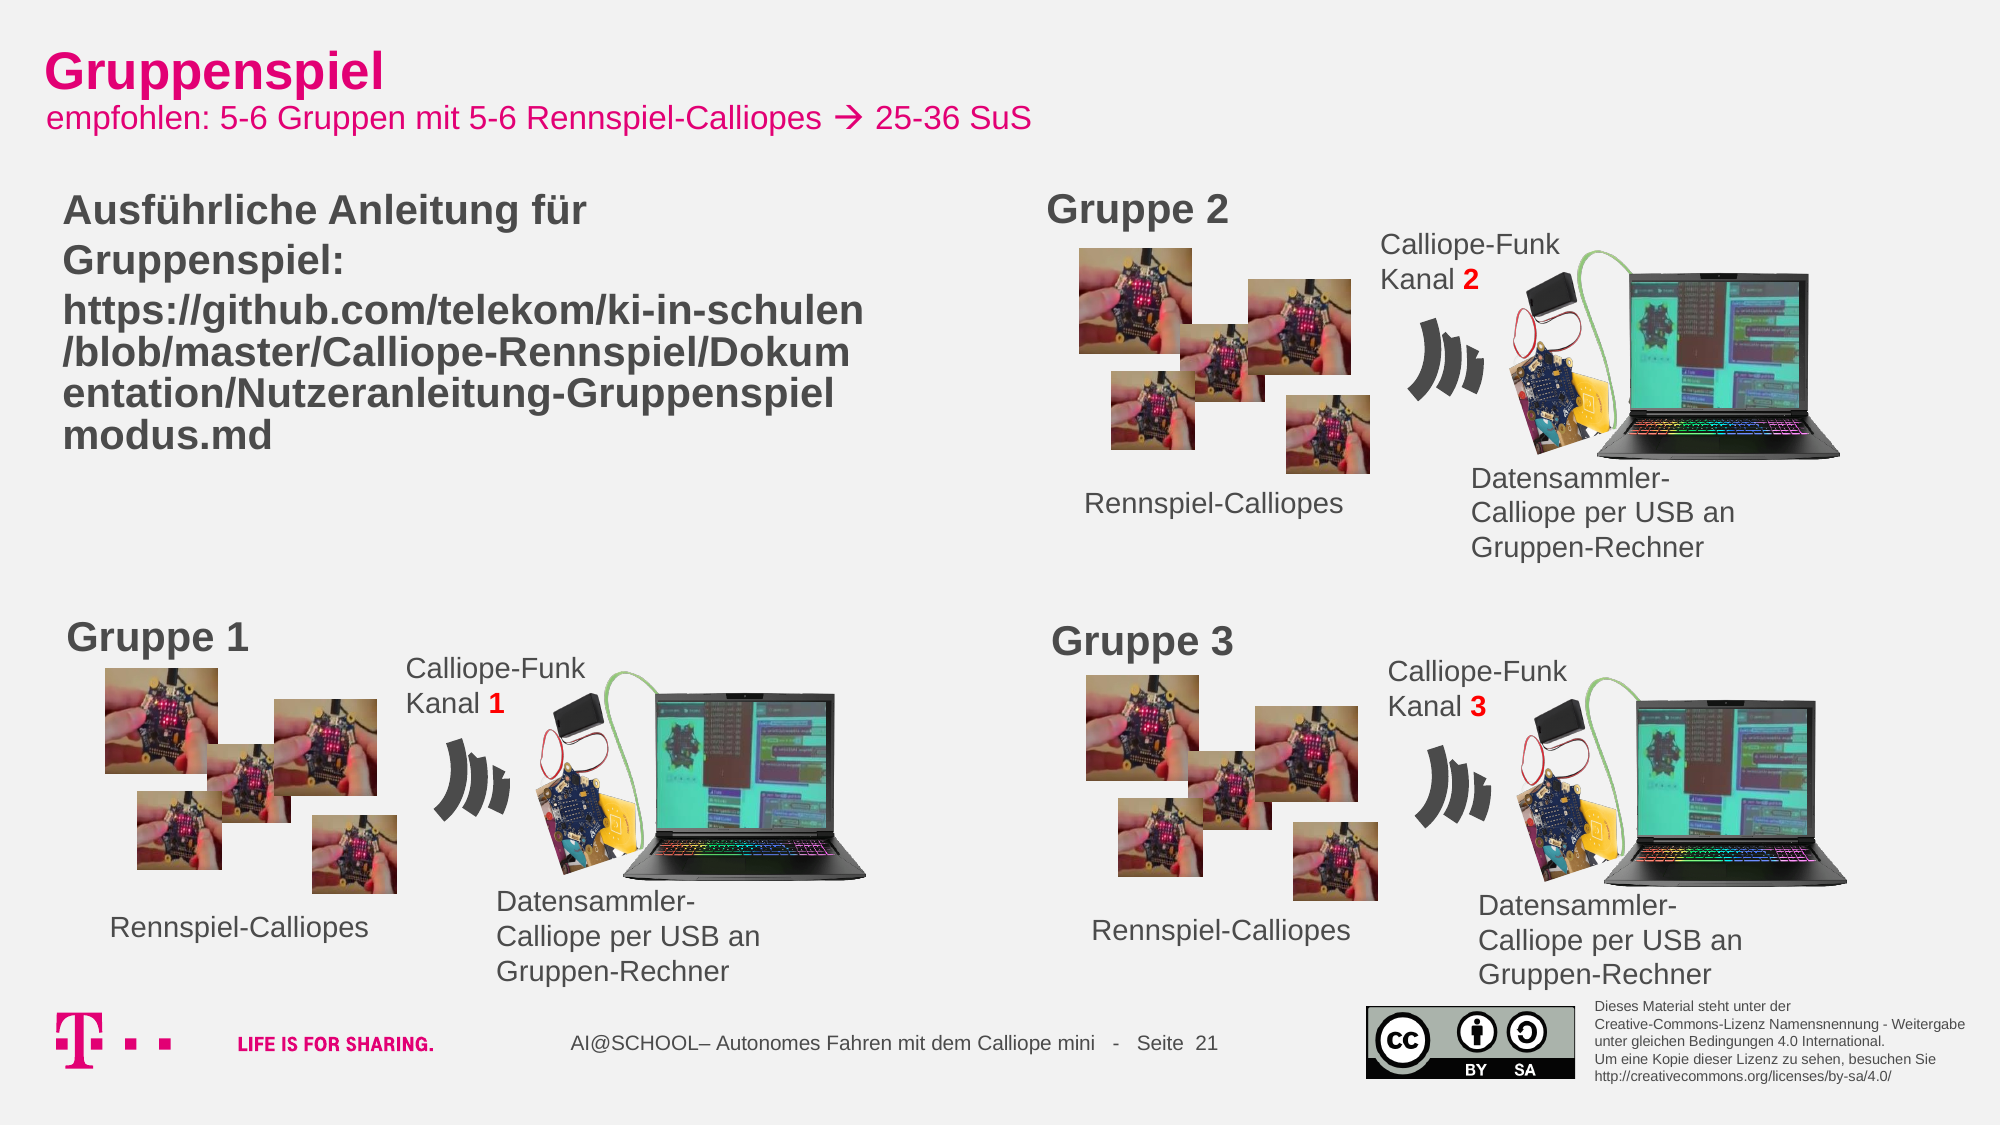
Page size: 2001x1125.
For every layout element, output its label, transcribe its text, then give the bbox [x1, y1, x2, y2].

text_box Gruppenspiel empfohlen: 5-6 Gruppen mit 5-6 Rennspiel-Calliopes  25-36 SuS [0, 43, 1888, 132]
text_box Calliope-Funk Kanal 2 [1368, 219, 1603, 319]
text_box Gruppe 2 [1034, 175, 1337, 242]
text_box Calliope-Funk Kanal 3 [1375, 646, 1610, 746]
picture [1086, 675, 1358, 877]
text_box Gruppe 3 [1039, 607, 1342, 674]
picture [1293, 822, 1378, 901]
picture [1286, 395, 1370, 474]
picture [1492, 238, 1841, 452]
text_box Datensammler- Calliope per USB an Gruppen-Rechner [484, 876, 880, 964]
text_box Rennspiel-Calliopes [1072, 478, 1375, 545]
text_box Ausführliche Anleitung für Gruppenspiel: https://github.com/telekom/ki-in-schulen/blob/master/Calliope-Rennspiel/Dokumentation/Nutzeranleitung-Gruppenspielmodus.md [50, 176, 884, 393]
text_box Rennspiel-Calliopes [1079, 905, 1382, 972]
text_box Datensammler- Calliope per USB an Gruppen-Rechner [1459, 452, 1854, 540]
picture [520, 659, 868, 876]
picture [1079, 248, 1351, 450]
text_box Gruppe 1 [54, 603, 357, 670]
picture [1499, 666, 1849, 880]
text_box Calliope-Funk Kanal 1 [393, 643, 628, 743]
picture [105, 670, 377, 870]
text_box Rennspiel-Calliopes [97, 902, 400, 968]
picture [312, 815, 397, 894]
text_box Datensammler- Calliope per USB an Gruppen-Rechner [1466, 880, 1862, 967]
